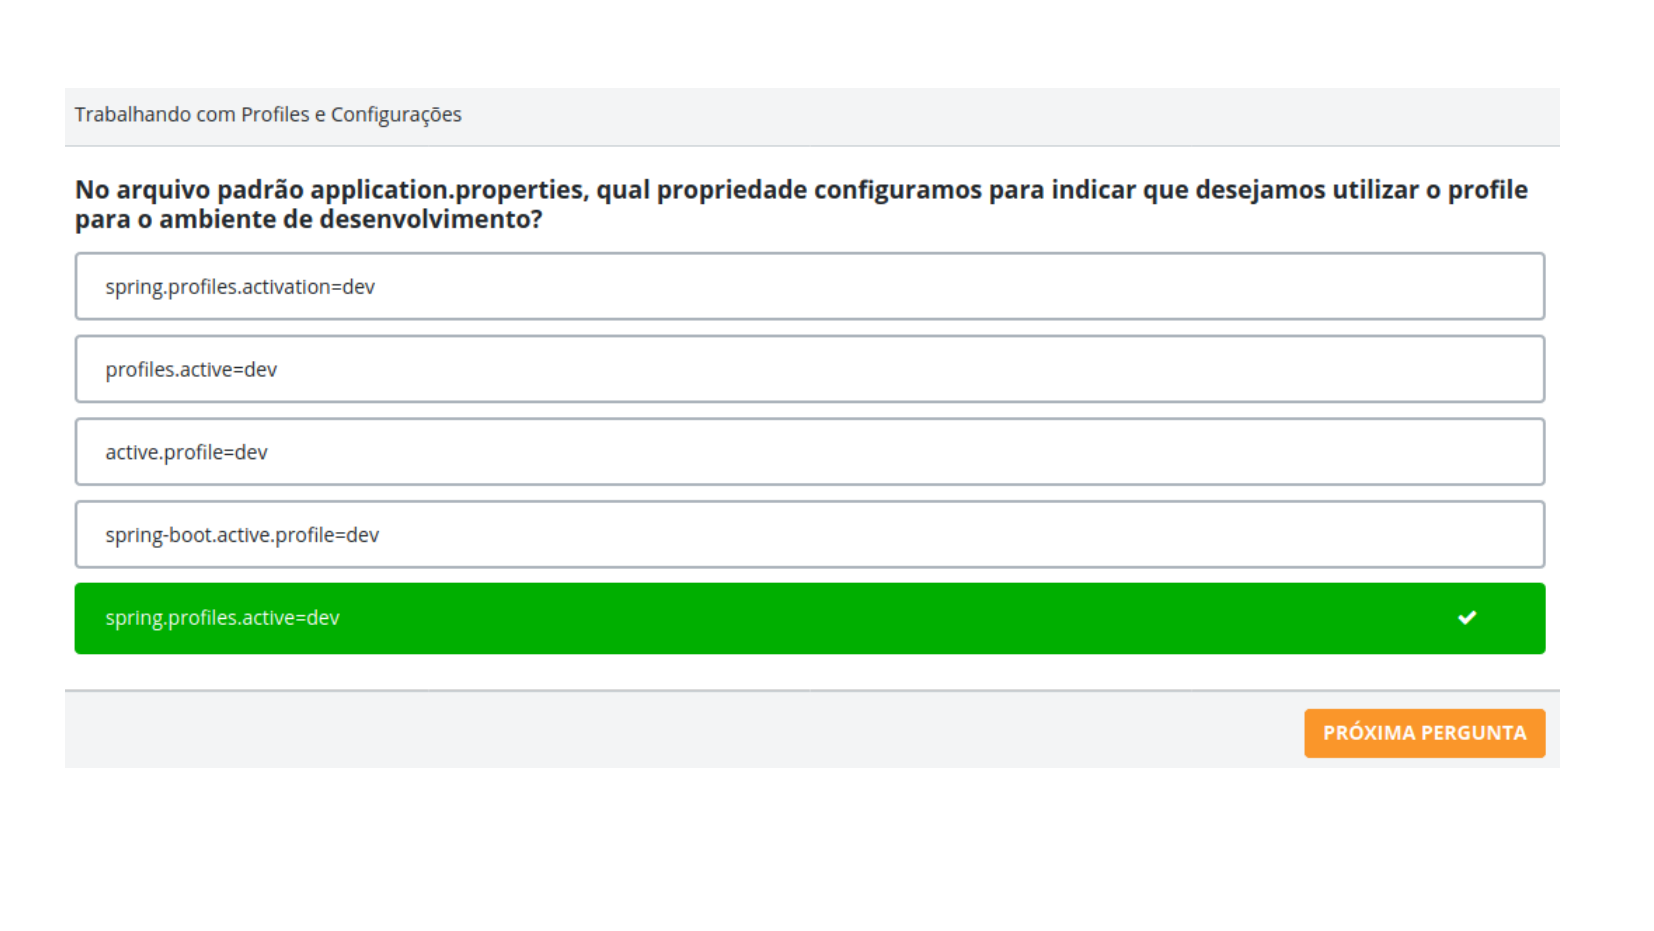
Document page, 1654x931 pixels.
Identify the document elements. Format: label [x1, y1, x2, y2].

picture [65, 88, 1560, 768]
